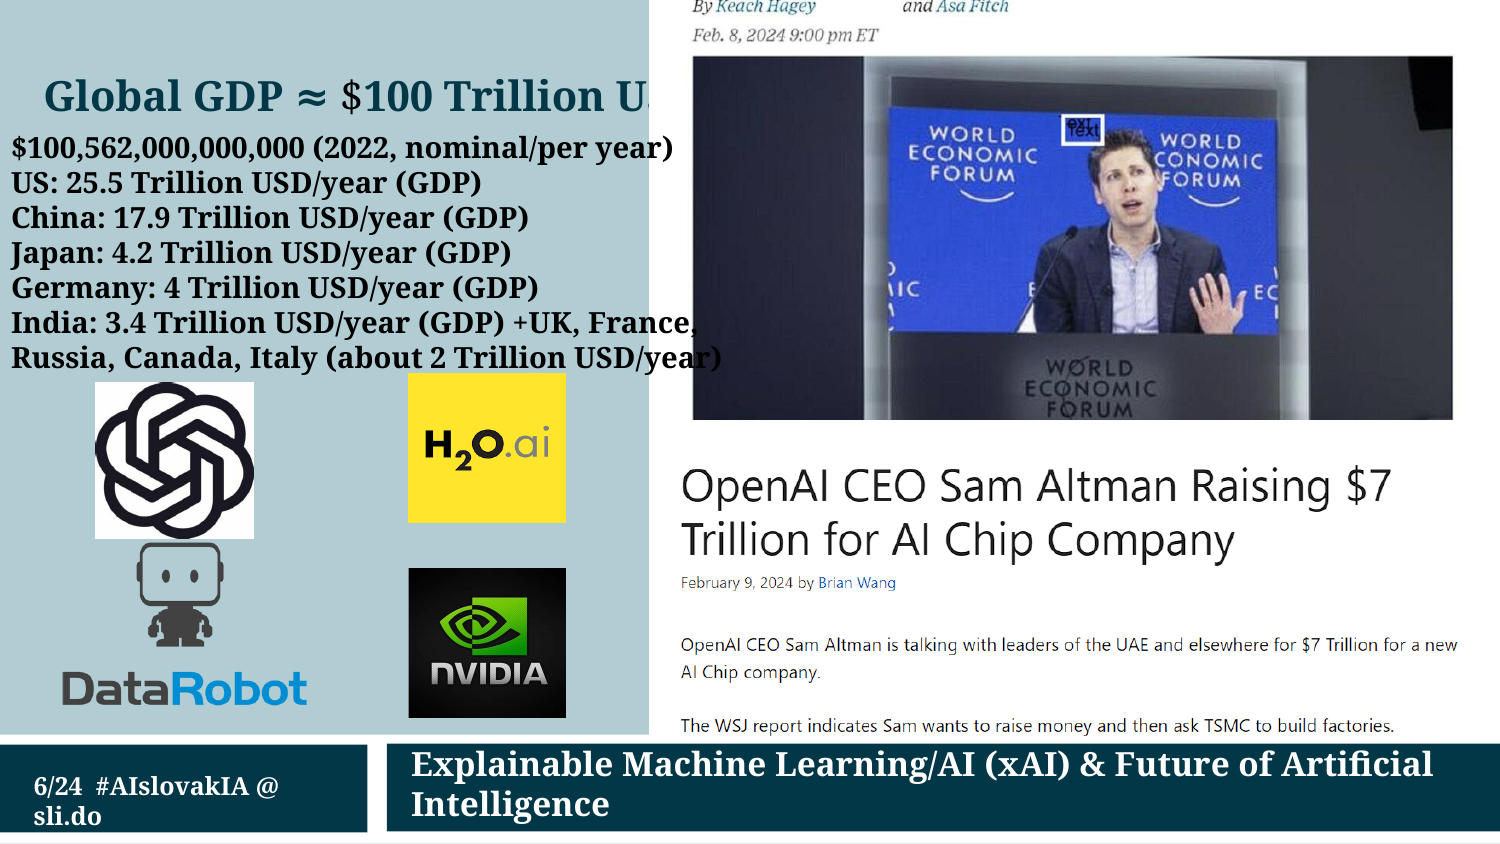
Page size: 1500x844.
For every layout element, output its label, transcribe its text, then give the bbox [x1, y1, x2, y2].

text_box Global GDP ≈ $100 Trillion USD [32, 33, 649, 124]
picture [408, 403, 566, 523]
picture [648, 0, 1500, 741]
text_box $100,562,000,000,000 (2022, nominal/per year) US: 25.5 Trillion USD/year (GDP) China: 17.9 Trillion USD/year (GDP) Japan: 4.2 Trillion USD/year (GDP) Germany: 4 Trillion USD/year (GDP) India: 3.4 Trillion USD/year (GDP) +UK, France, Russia, Canada, Italy (about 2 Trillion USD/year) [0, 124, 1459, 403]
picture [0, 403, 368, 744]
text_box 6/24 #AIslovakIA @ sli.do [22, 764, 362, 808]
picture [408, 568, 566, 718]
text_box Explainable Machine Learning/AI (xAI) & Future of Artificial Intelligence [400, 740, 1500, 826]
